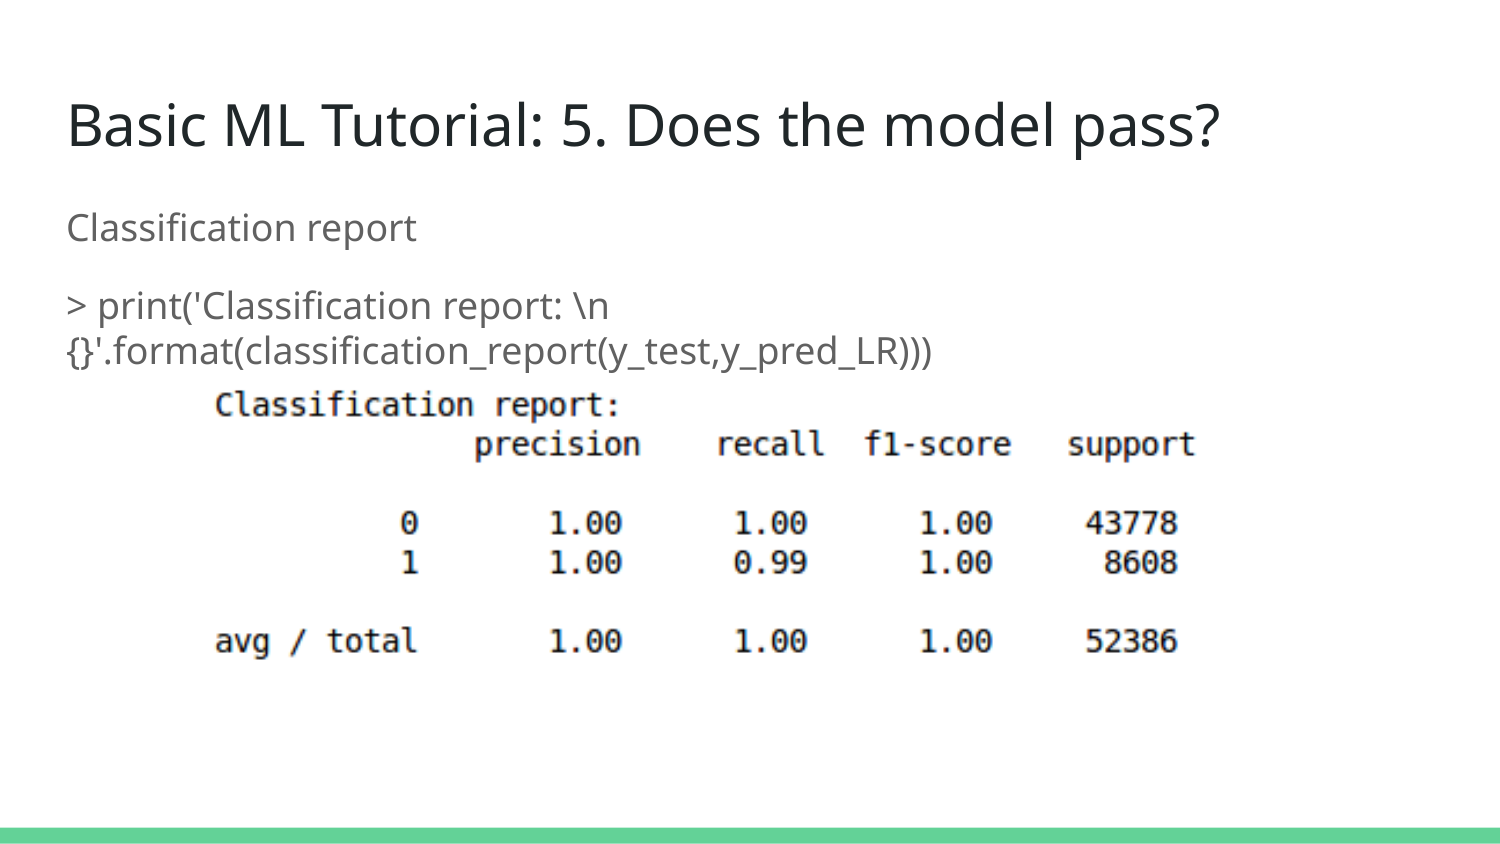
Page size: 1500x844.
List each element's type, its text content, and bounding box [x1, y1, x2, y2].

list Classification report > print('Classification report: \n {}'.format(classification_report(y_test,y_pred_LR))) [51, 189, 1449, 750]
picture [192, 382, 1236, 690]
title Basic ML Tutorial: 5. Does the model pass? [51, 72, 1449, 167]
